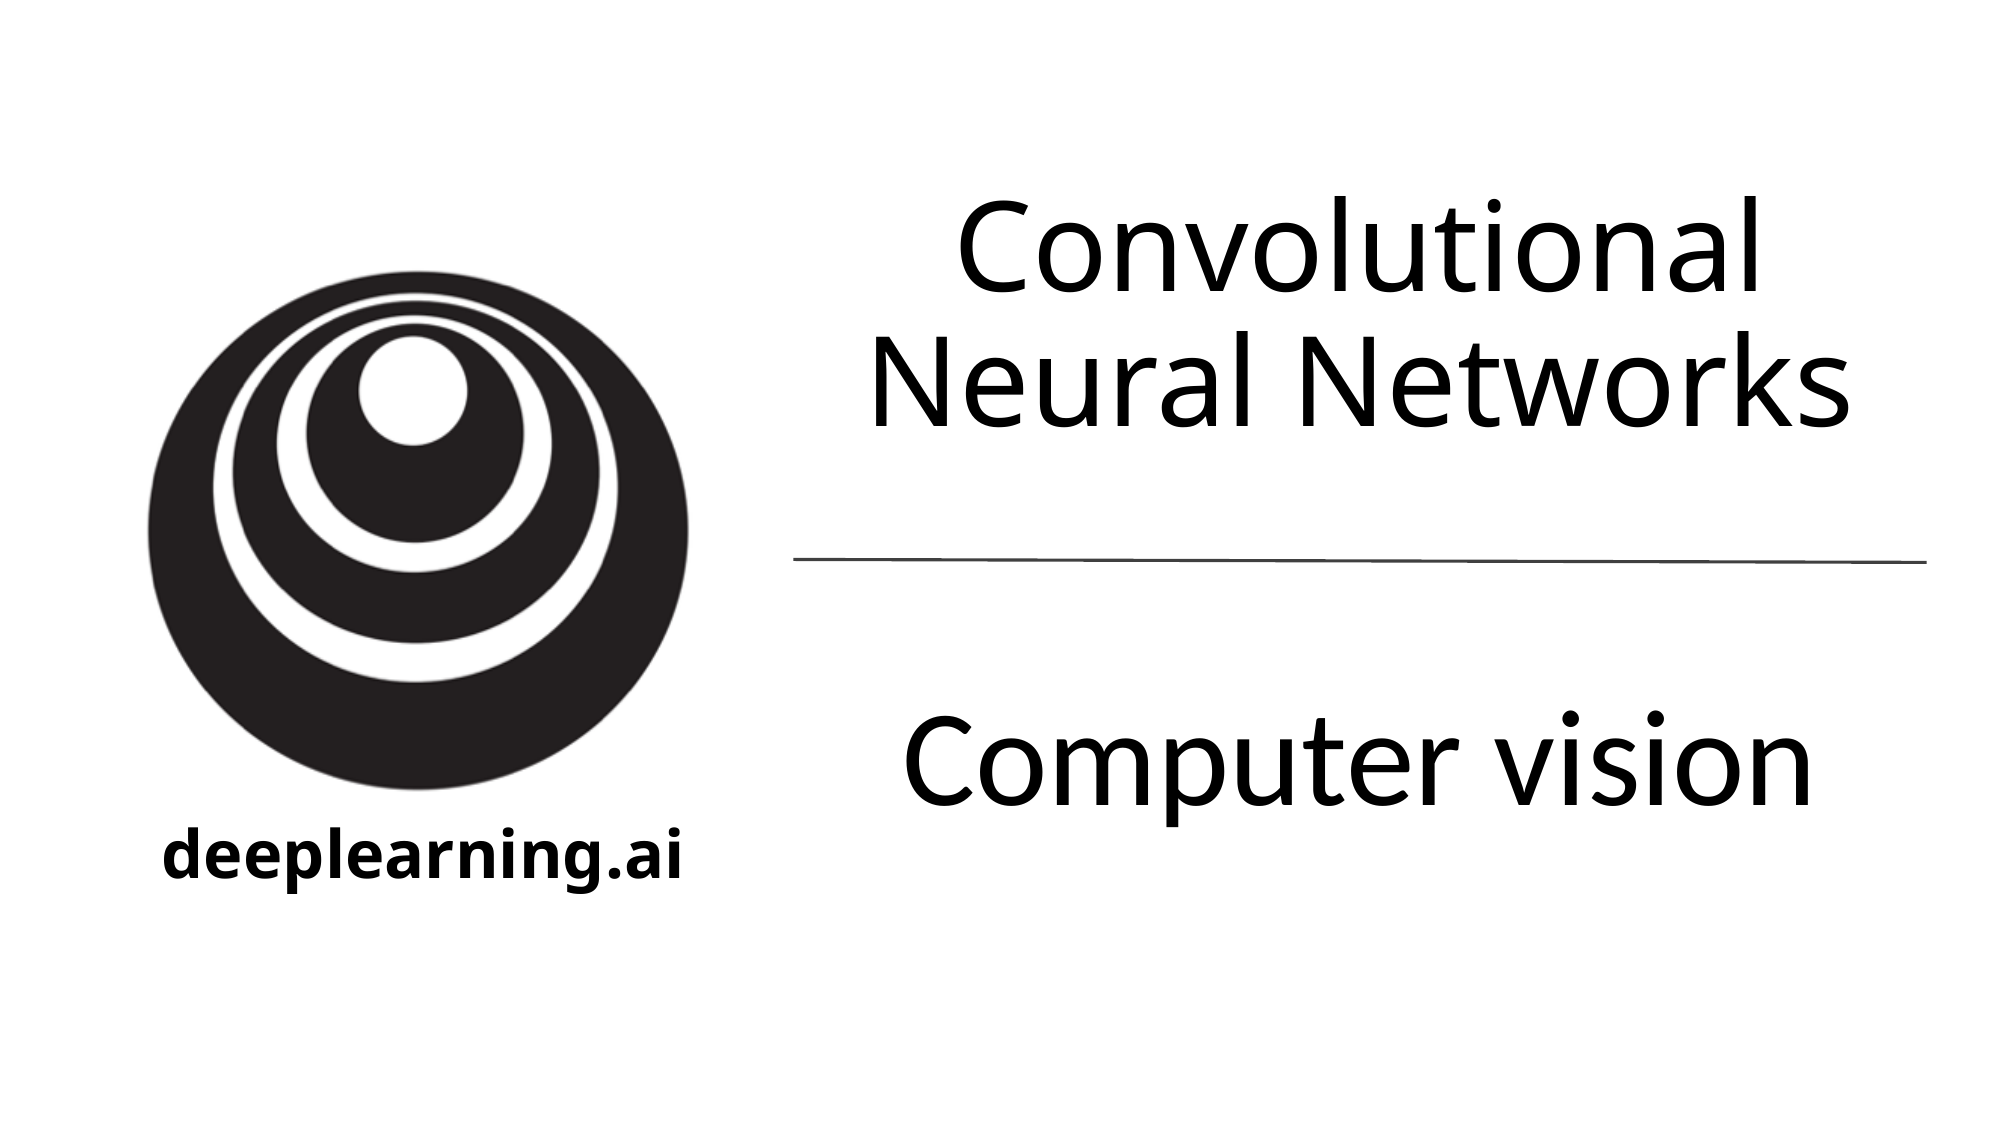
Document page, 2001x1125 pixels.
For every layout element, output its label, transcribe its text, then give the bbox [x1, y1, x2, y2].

text_box Computer vision [703, 660, 2000, 843]
title Convolutional Neural Networks [848, 161, 1872, 462]
picture [108, 234, 739, 768]
text_box deeplearning.ai [56, 768, 790, 901]
text_box [179, 194, 669, 702]
